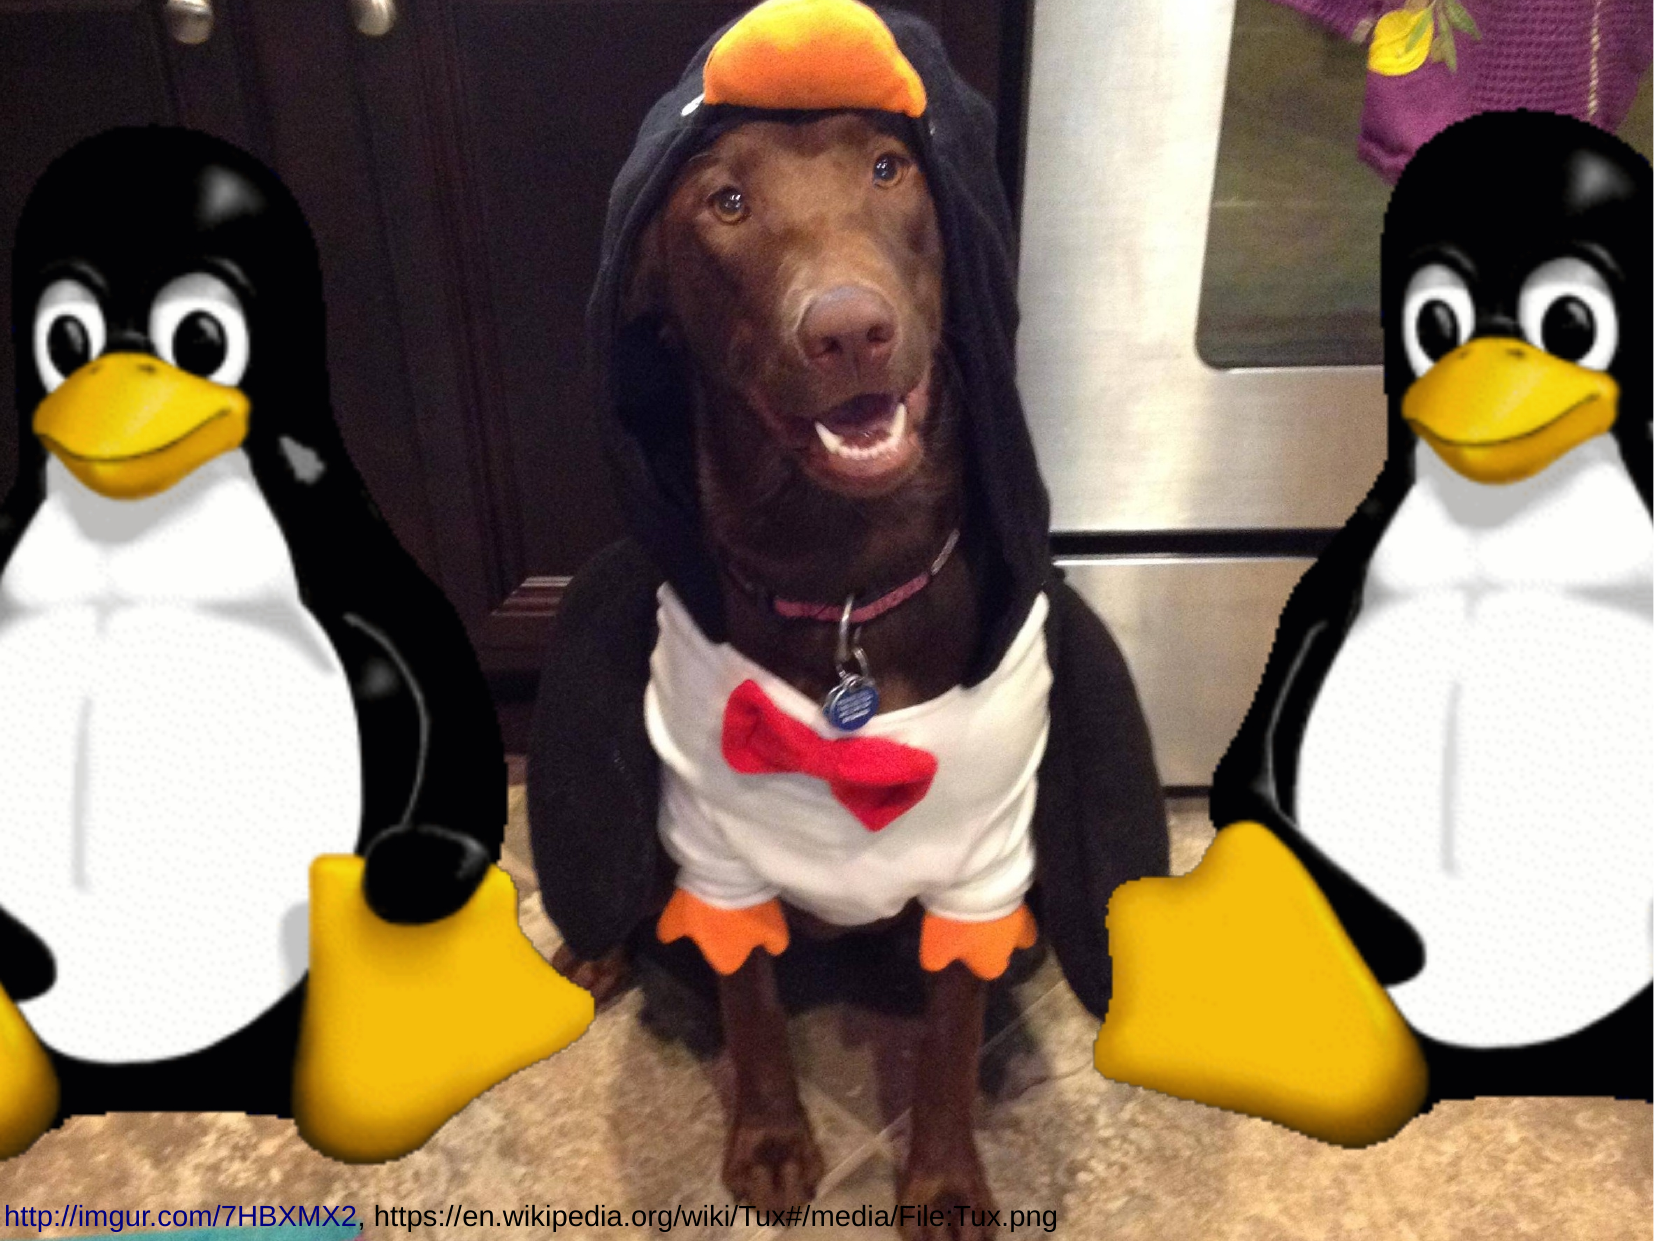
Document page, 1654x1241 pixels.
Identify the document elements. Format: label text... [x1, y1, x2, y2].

picture [0, 0, 1654, 1241]
title http://imgur.com/7HBXMX2, https://en.wikipedia.org/wiki/Tux#/media/File:Tux.png [4, 1200, 1156, 1233]
